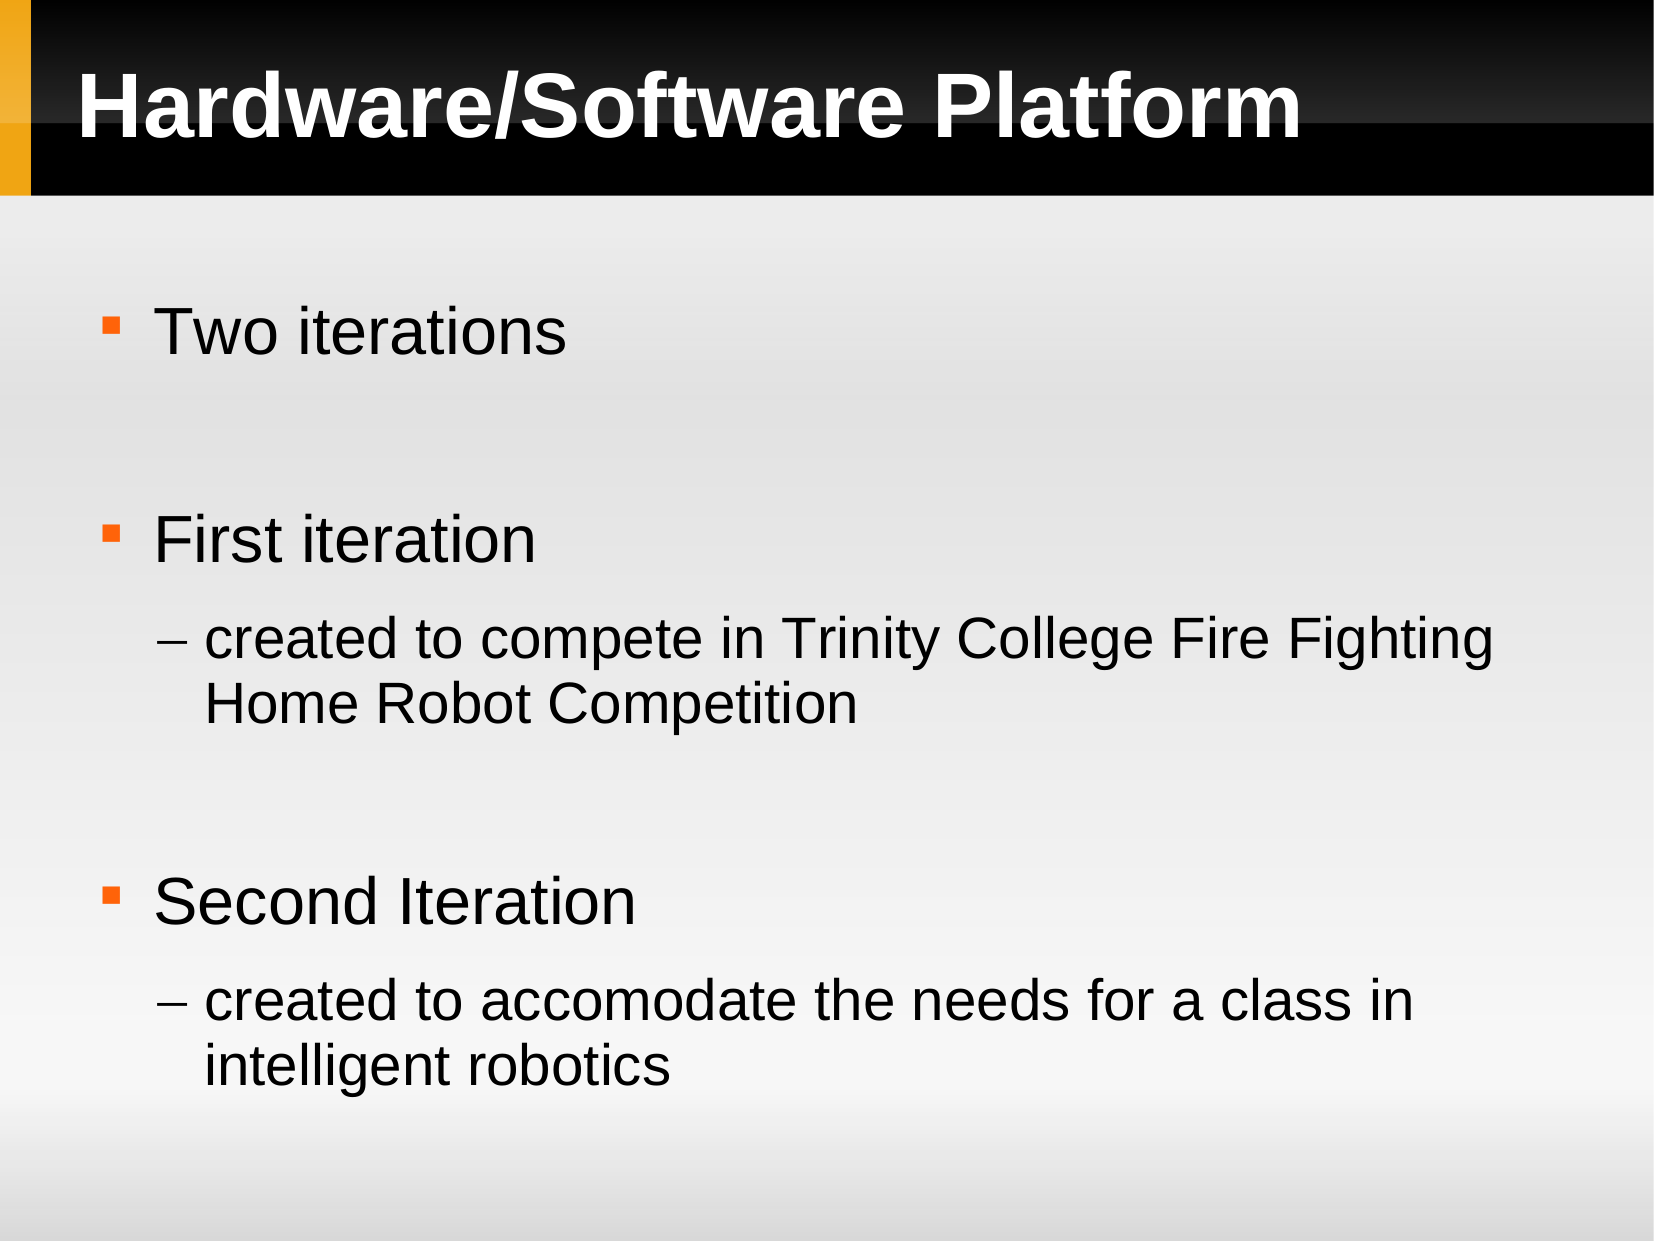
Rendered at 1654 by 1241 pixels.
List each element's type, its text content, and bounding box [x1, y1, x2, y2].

title Hardware/Software Platform [76, 0, 1565, 208]
picture [0, 0, 1654, 1241]
list Two iterations First iteration created to compete in Trinity College Fire Fighting Home Robot Competition Second Iteration created to accomodate the needs for a class in intelligent robotics [82, 290, 1571, 1109]
